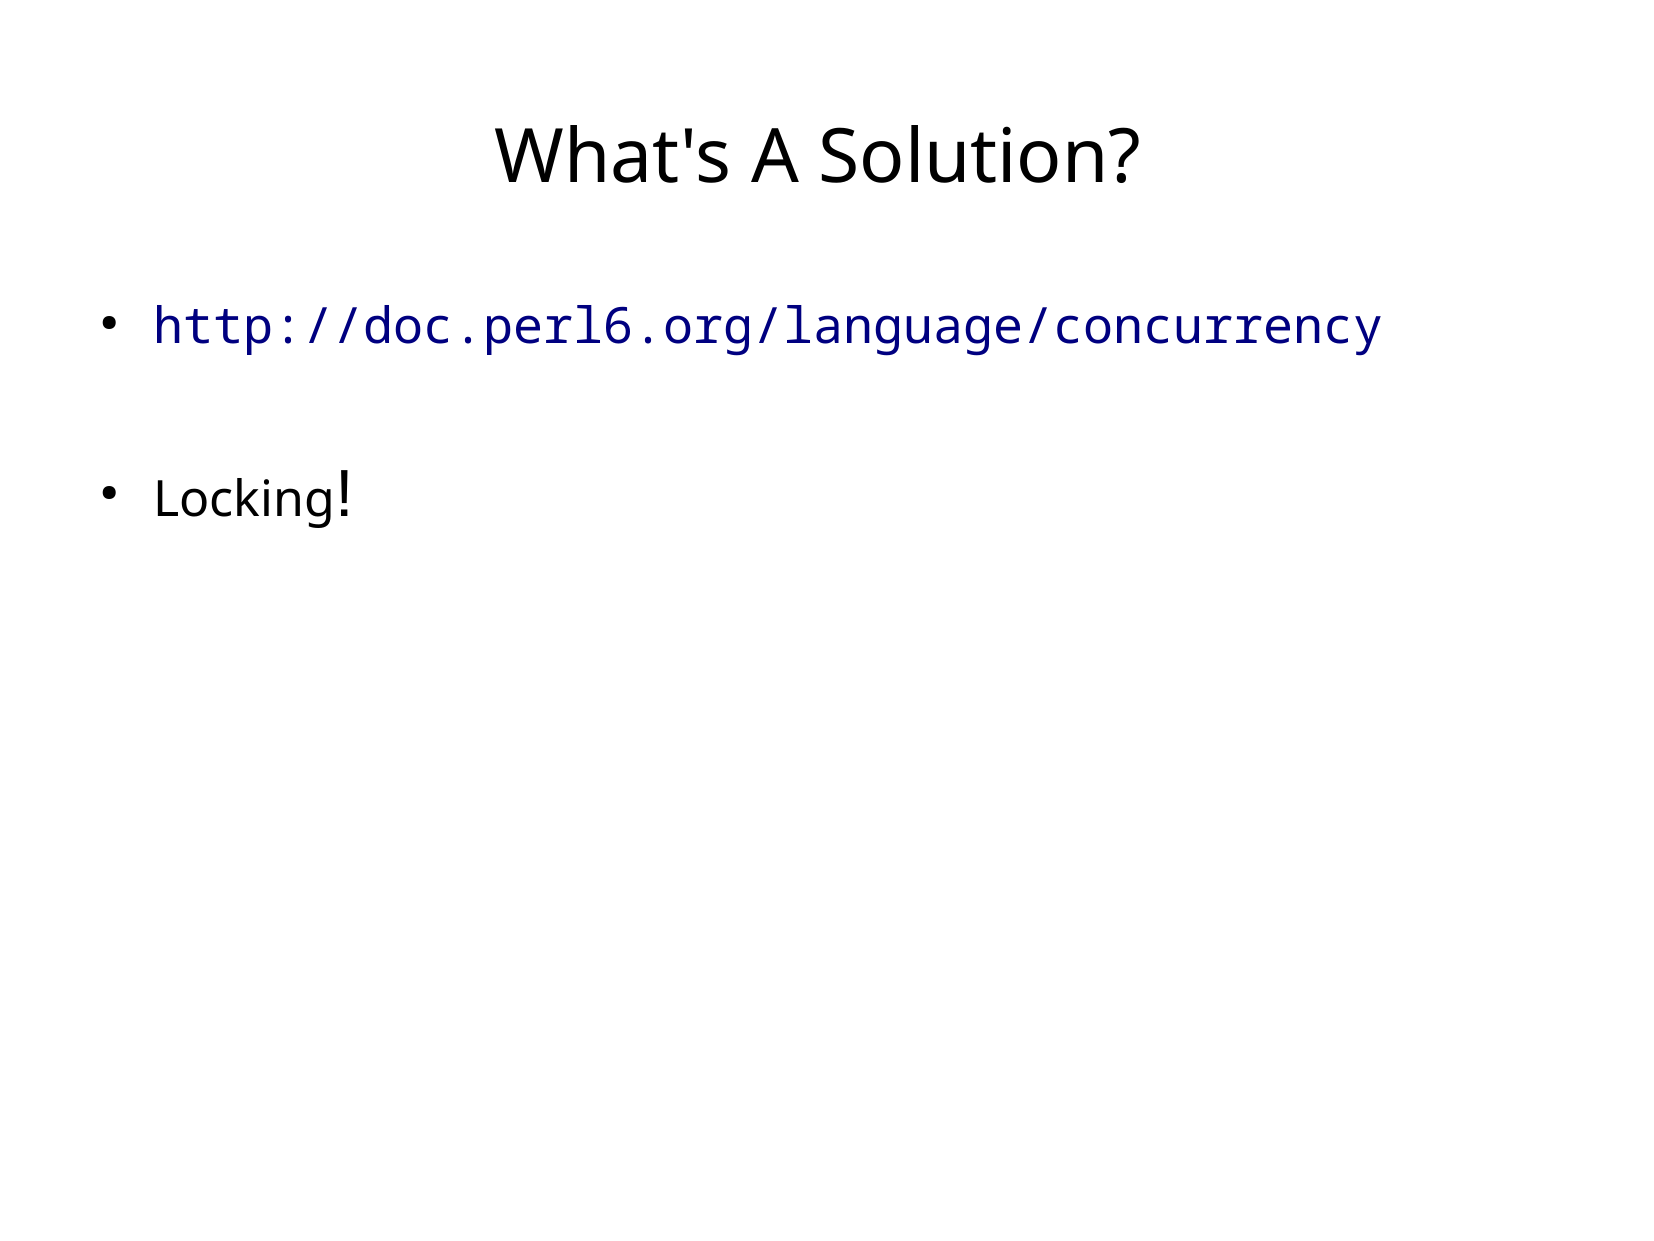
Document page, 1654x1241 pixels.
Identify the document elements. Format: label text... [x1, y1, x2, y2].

title What's A Solution? [82, 49, 1571, 257]
list http://doc.perl6.org/language/concurrency Locking! [82, 290, 1571, 1010]
